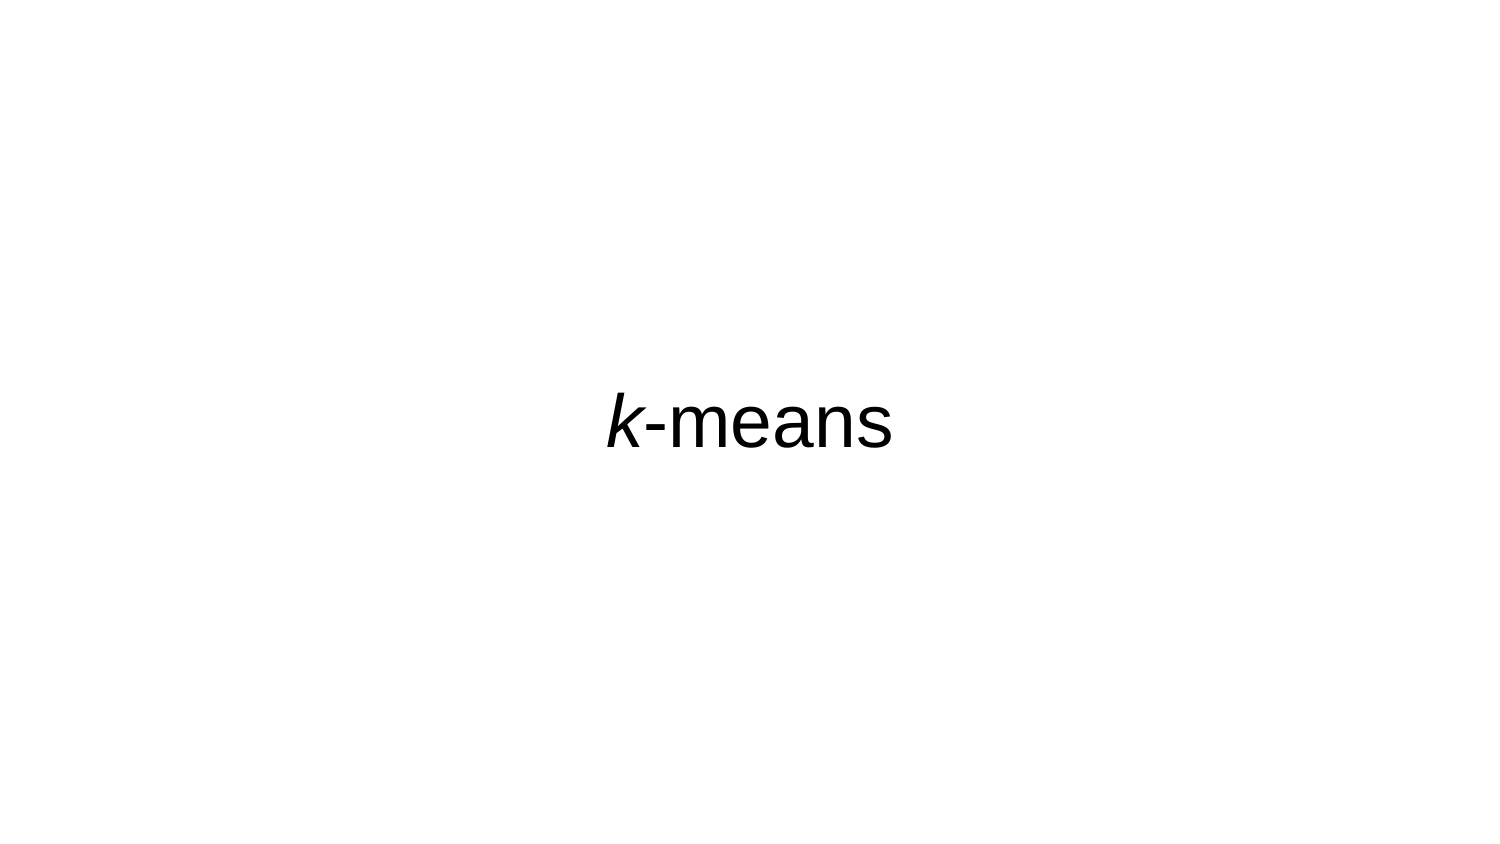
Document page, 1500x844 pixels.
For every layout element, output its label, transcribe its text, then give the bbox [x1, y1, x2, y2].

title k-means [51, 352, 1449, 491]
